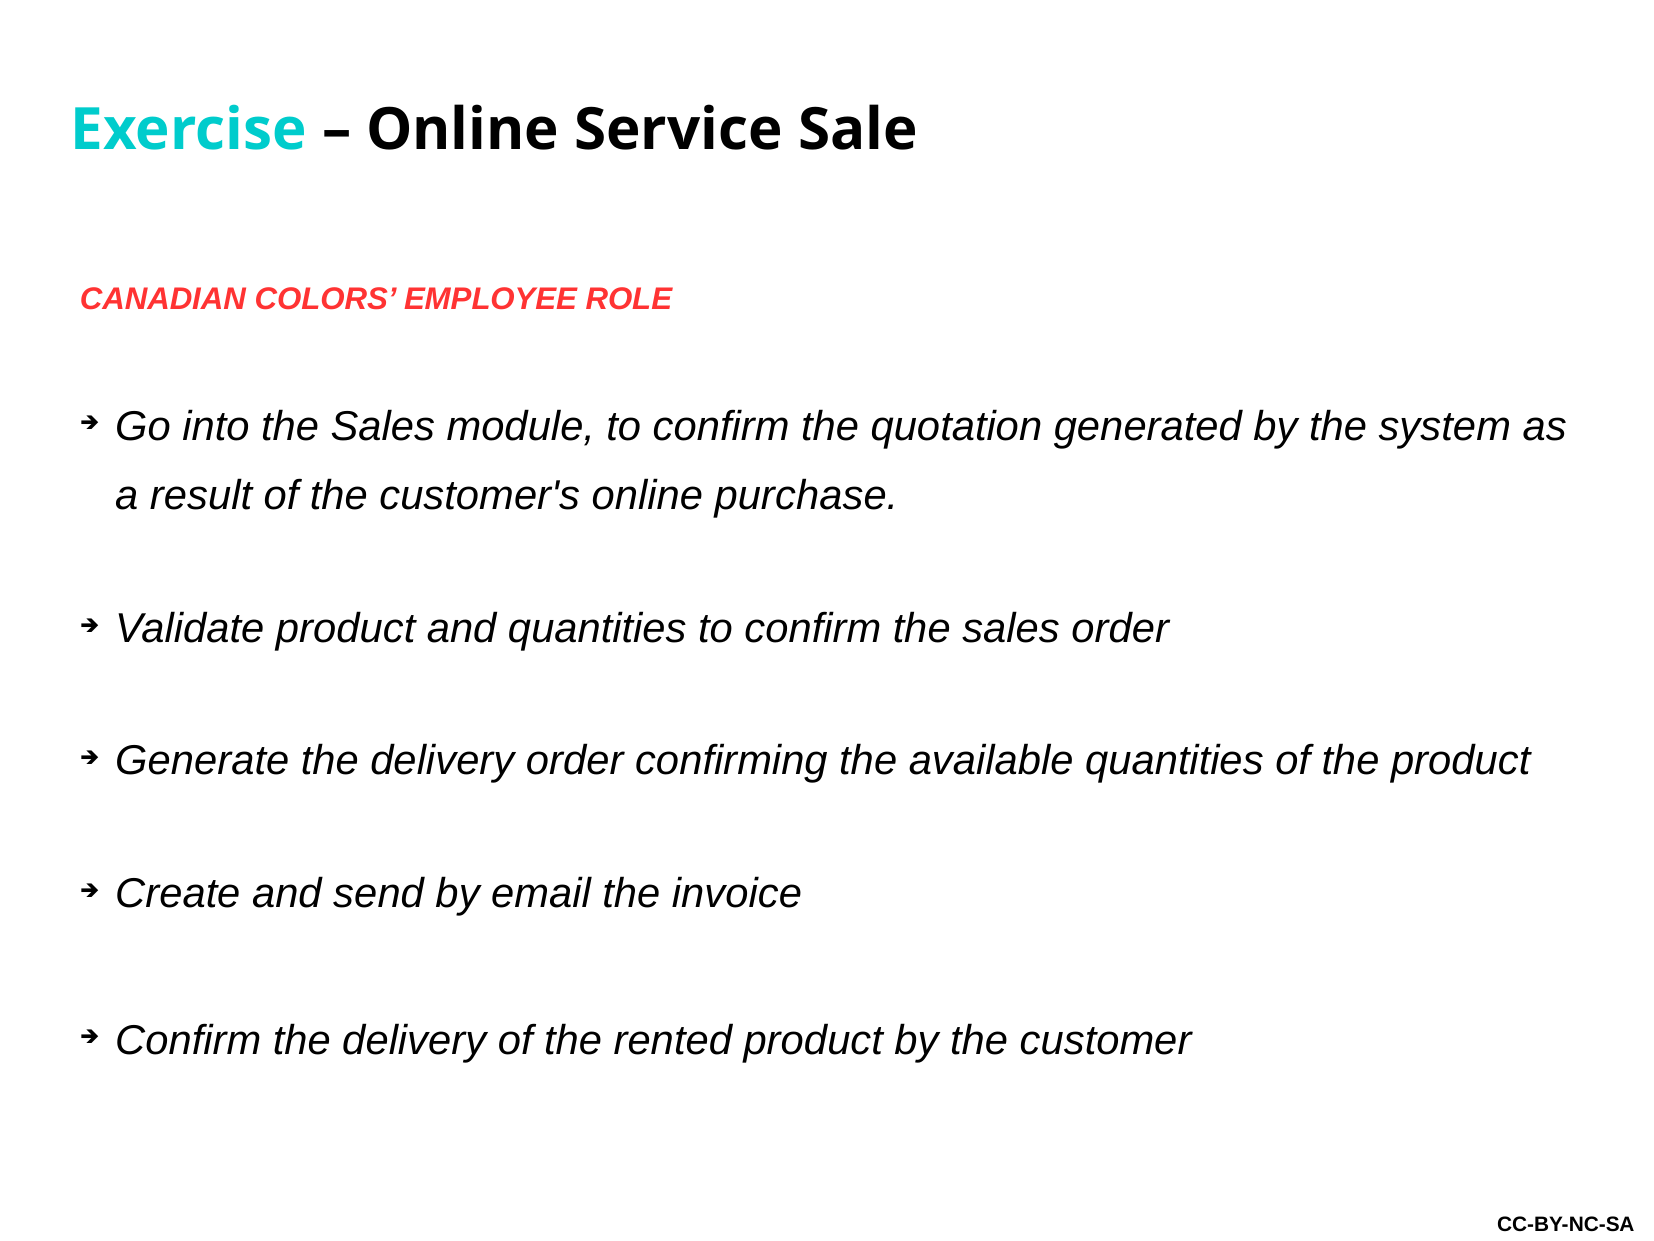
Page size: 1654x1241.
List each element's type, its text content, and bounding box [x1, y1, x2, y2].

text_box CC-BY-NC-SA [1482, 1204, 1654, 1241]
text_box CANADIAN COLORS’ EMPLOYEE ROLE Go into the Sales module, to confirm the quotation generated by the system as a result of the customer's online purchase. Validate product and quantities to confirm the sales order Generate the delivery order confirming the available quantities of the product Create and send by email the invoice Confirm the delivery of the rented product by the customer [64, 256, 1583, 1134]
title Exercise – Online Service Sale [70, 23, 1560, 231]
